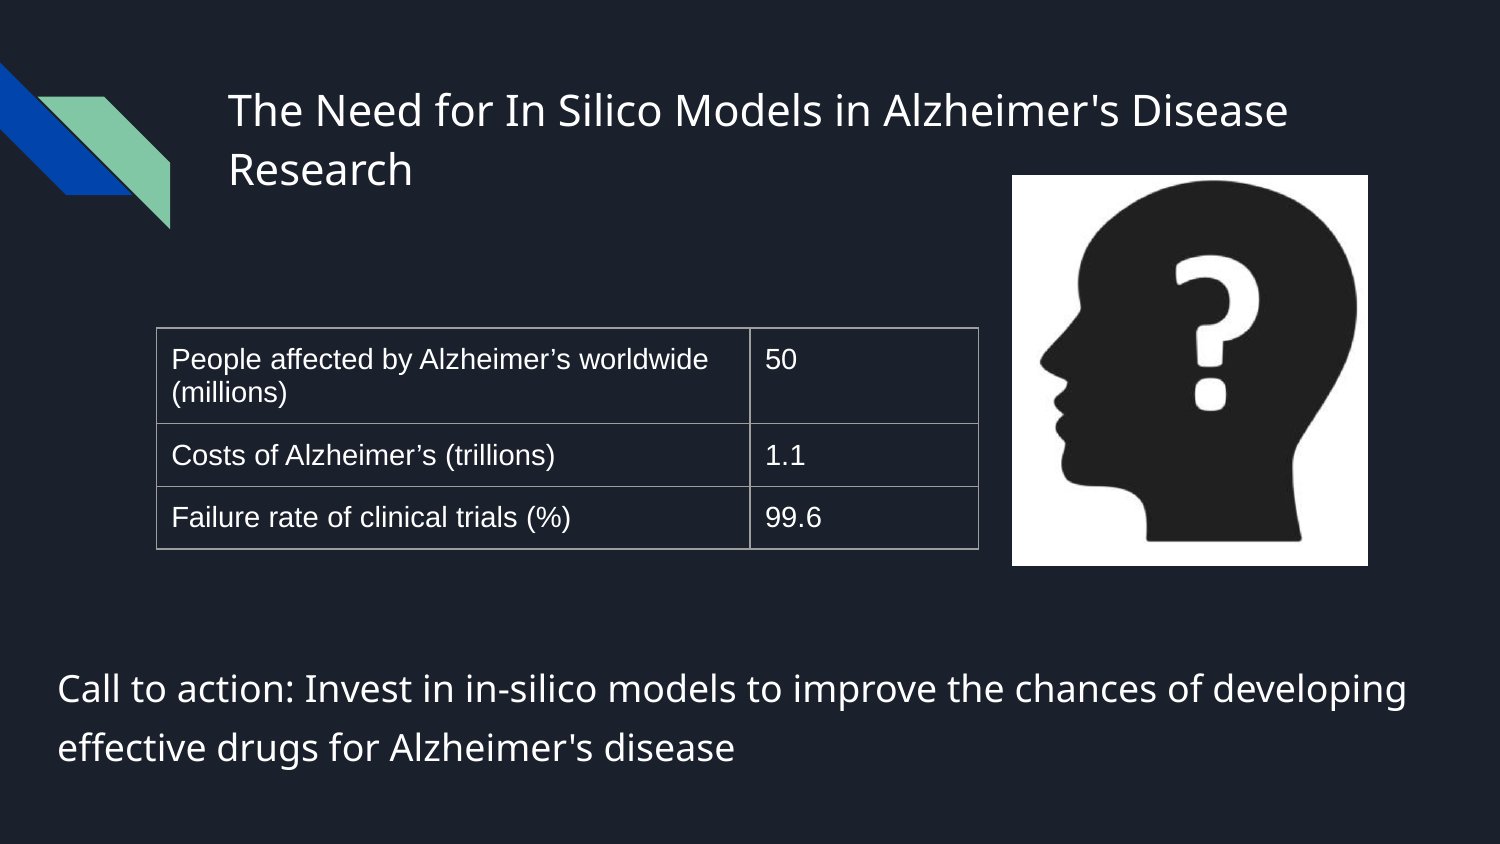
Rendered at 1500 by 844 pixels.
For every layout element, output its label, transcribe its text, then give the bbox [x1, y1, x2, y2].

table_cell 99.6 [751, 487, 978, 548]
table_cell Costs of Alzheimer’s (trillions) [157, 424, 749, 486]
title The Need for In Silico Models in Alzheimer's Disease Research [212, 64, 1368, 215]
table_header 50 [751, 329, 978, 423]
list Call to action: Invest in in-silico models to improve the chances of developing effective drugs for Alzheimer's disease [41, 640, 1426, 791]
table_cell Failure rate of clinical trials (%) [157, 487, 749, 548]
table_cell 1.1 [751, 424, 978, 486]
table_header People affected by Alzheimer’s worldwide (millions) [157, 329, 749, 423]
picture [1012, 175, 1368, 566]
